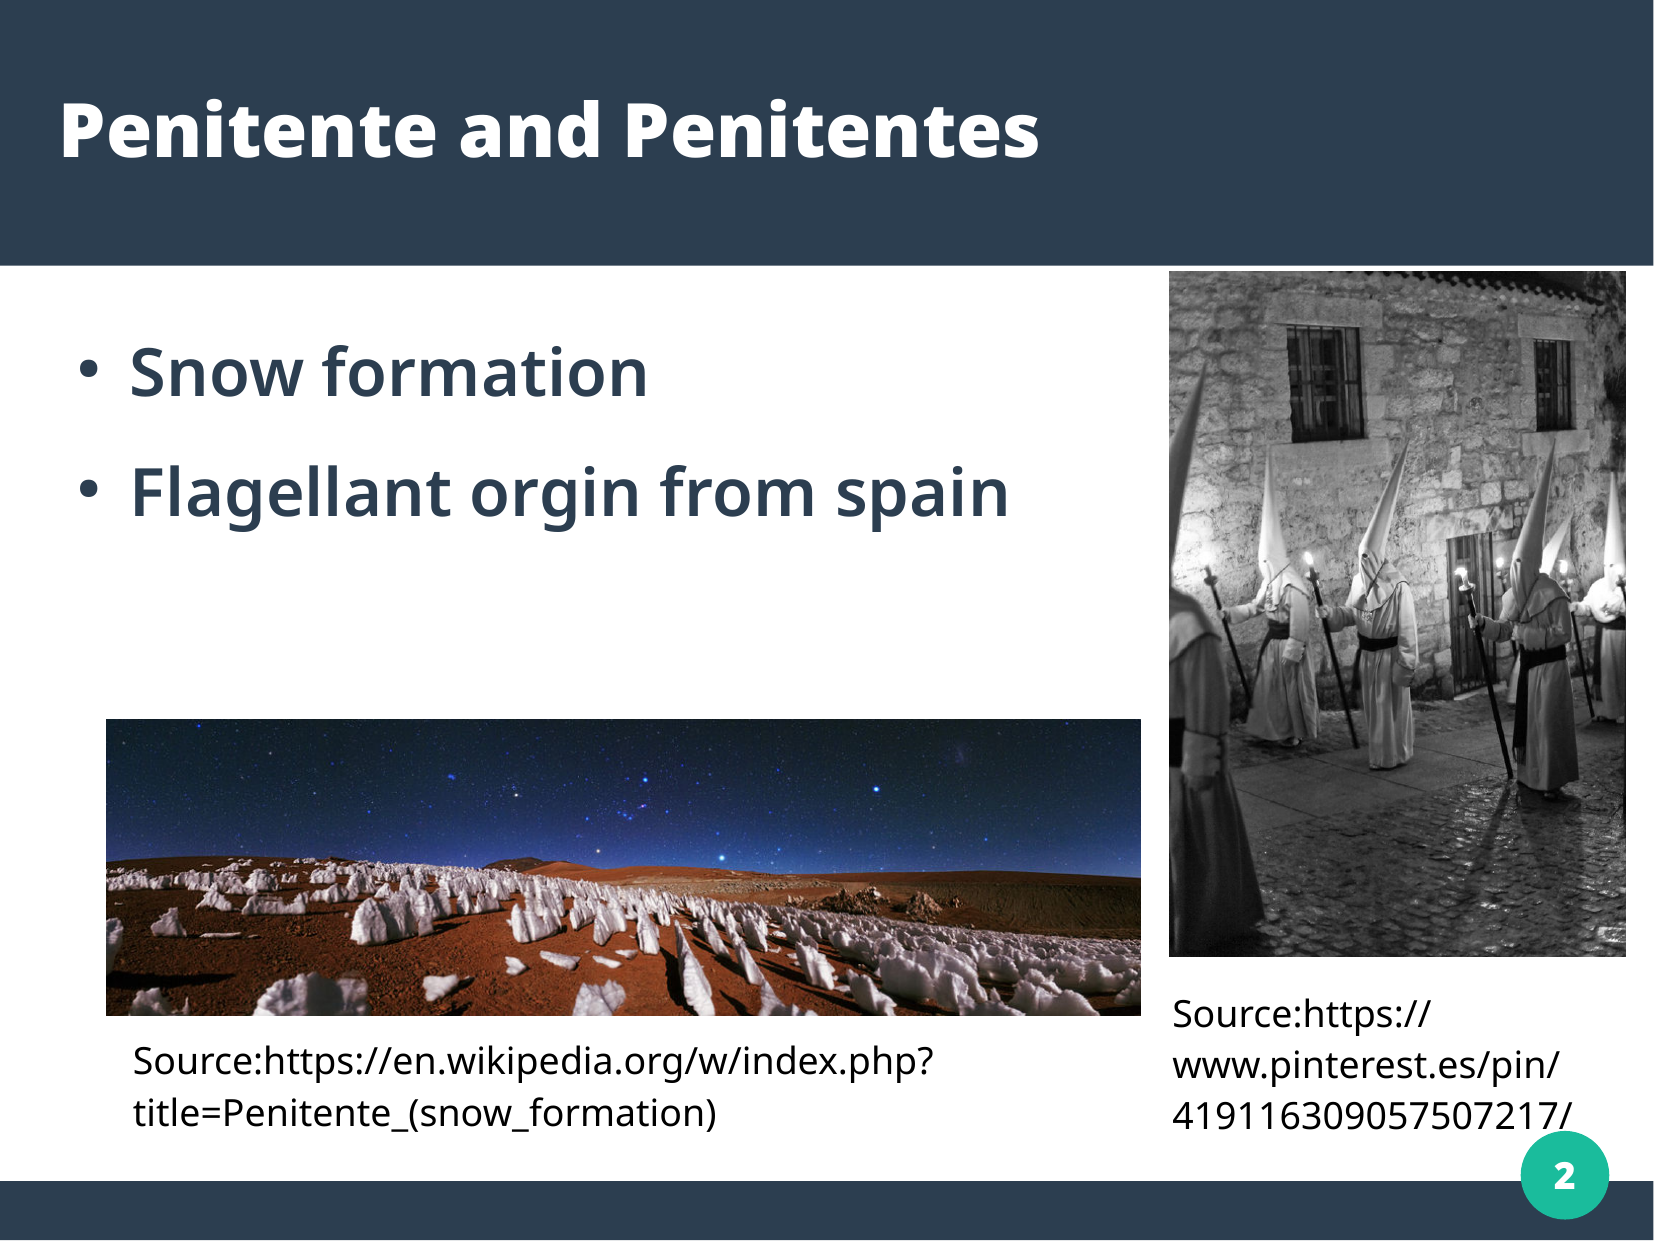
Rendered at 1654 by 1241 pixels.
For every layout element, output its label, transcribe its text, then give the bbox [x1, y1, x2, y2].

title Penitente and Penitentes [59, 49, 1595, 207]
list Snow formation Flagellant orgin from spain [59, 324, 1595, 1152]
text_box Source:https://en.wikipedia.org/w/index.php?title=Penitente_(snow_formation) [118, 1027, 1123, 1130]
picture [1169, 271, 1626, 957]
text_box Source:https://www.pinterest.es/pin/419116309057507217/ [1157, 980, 1630, 1134]
picture [106, 719, 1141, 1016]
